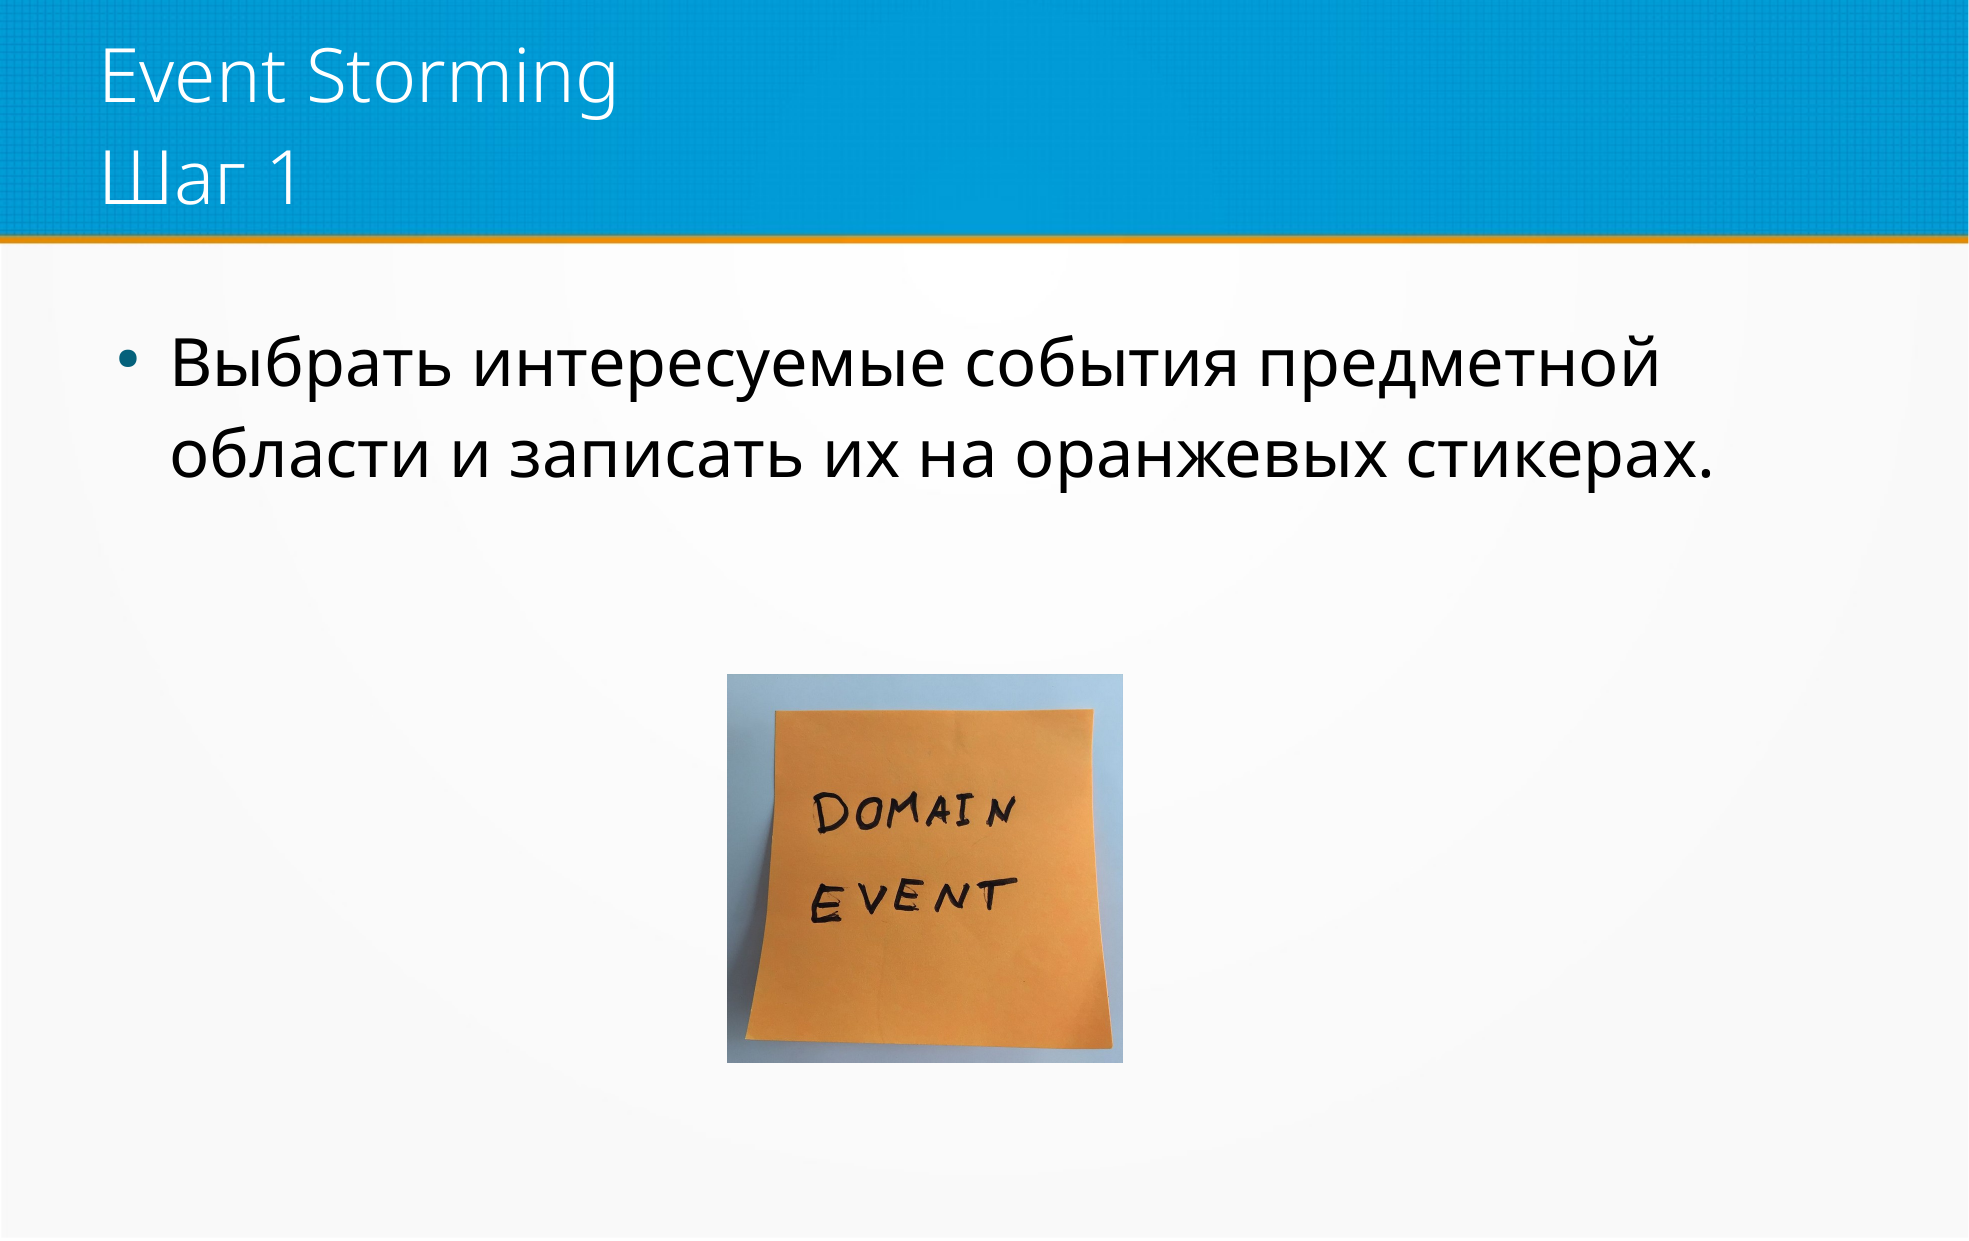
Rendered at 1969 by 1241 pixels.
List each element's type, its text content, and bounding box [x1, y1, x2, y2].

list Выбрать интересуемые события предметной области и записать их на оранжевых стикерах. [98, 315, 1861, 591]
picture [0, 233, 1969, 1241]
title Event Storming Шаг 1 [98, 19, 1870, 227]
